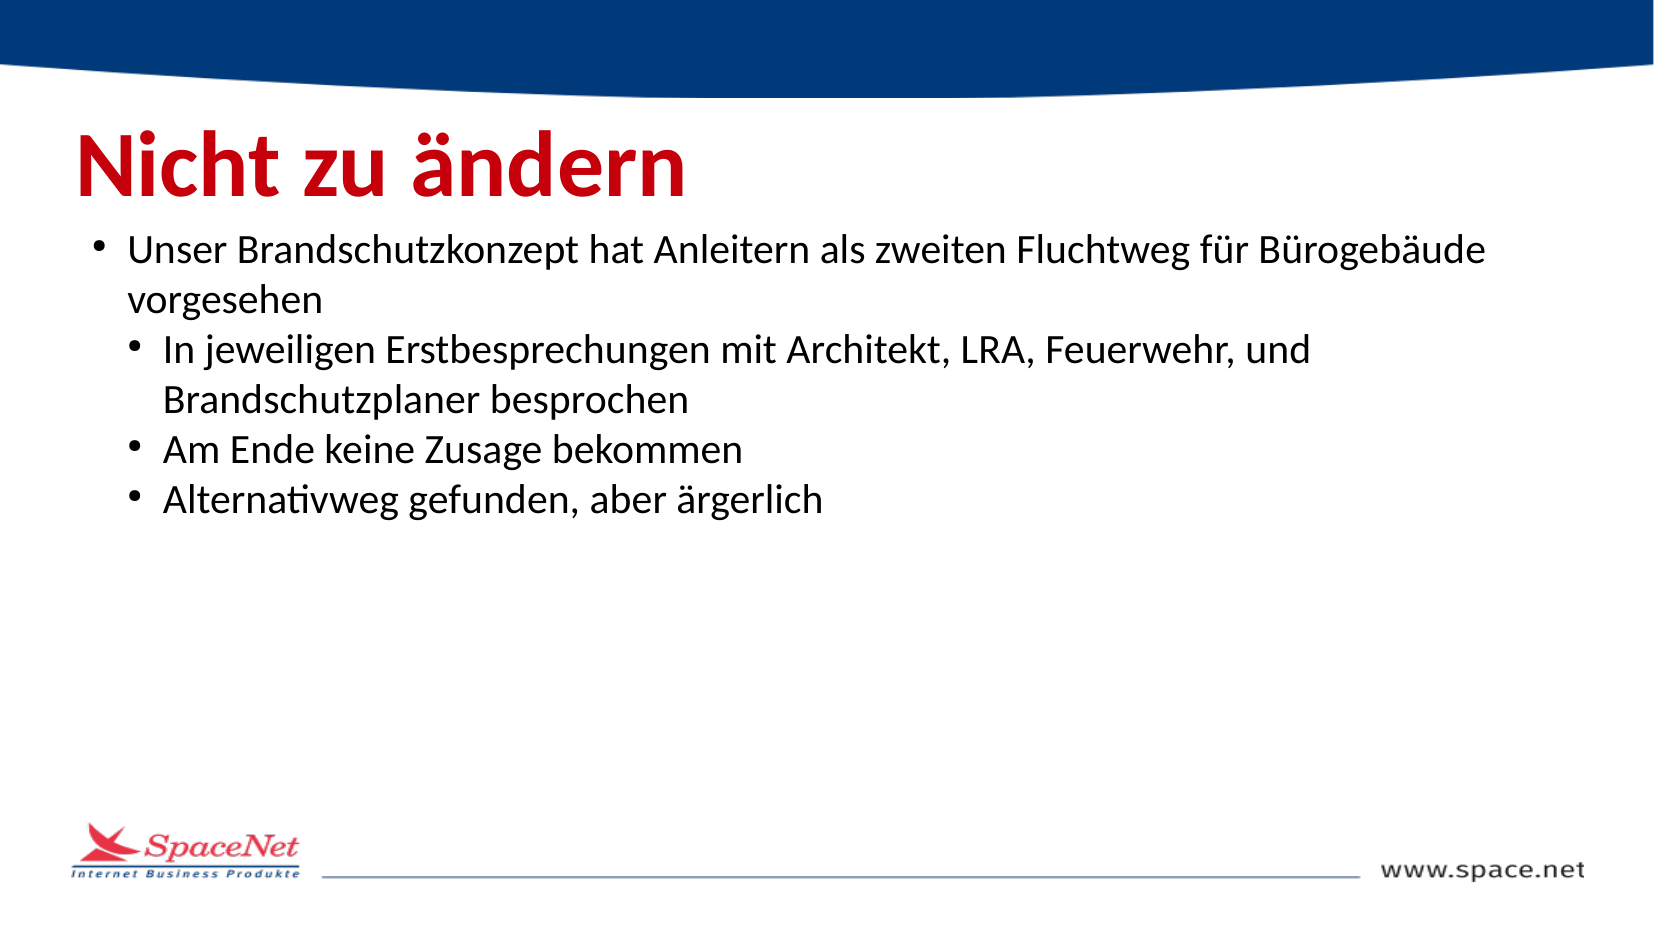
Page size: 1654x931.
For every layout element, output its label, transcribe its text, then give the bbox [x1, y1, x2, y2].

text_box Nicht zu ändern [60, 95, 1583, 223]
text_box Unser Brandschutzkonzept hat Anleitern als zweiten Fluchtweg für Bürogebäude vorgesehen In jeweiligen Erstbesprechungen mit Architekt, LRA, Feuerwehr, und Brandschutzplaner besprochen Am Ende keine Zusage bekommen Alternativweg gefunden, aber ärgerlich [77, 223, 1576, 530]
